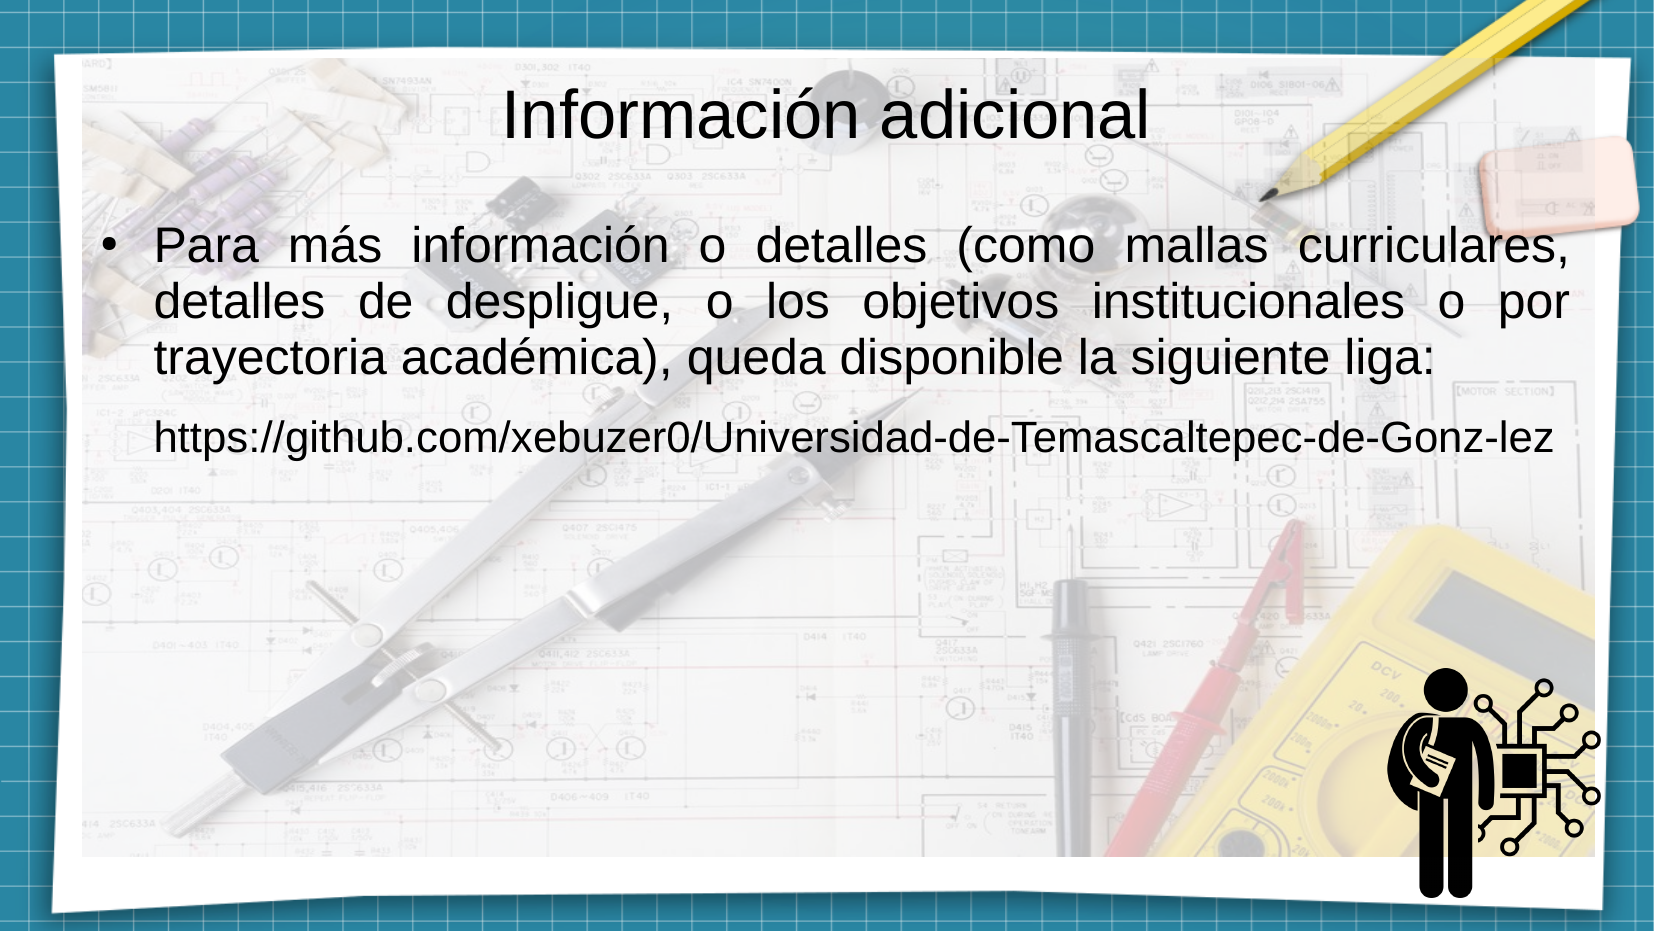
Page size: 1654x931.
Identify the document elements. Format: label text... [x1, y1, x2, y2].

picture [0, 0, 1654, 931]
list Para más información o detalles (como mallas curriculares, detalles de despligue, o los objetivos institucionales o por trayectoria académica), queda disponible la siguiente liga: https://github.com/xebuzer0/Universidad-de-Temascaltepec-de-Gonz-lez [82, 217, 1571, 857]
title Información adicional [82, 37, 1571, 193]
